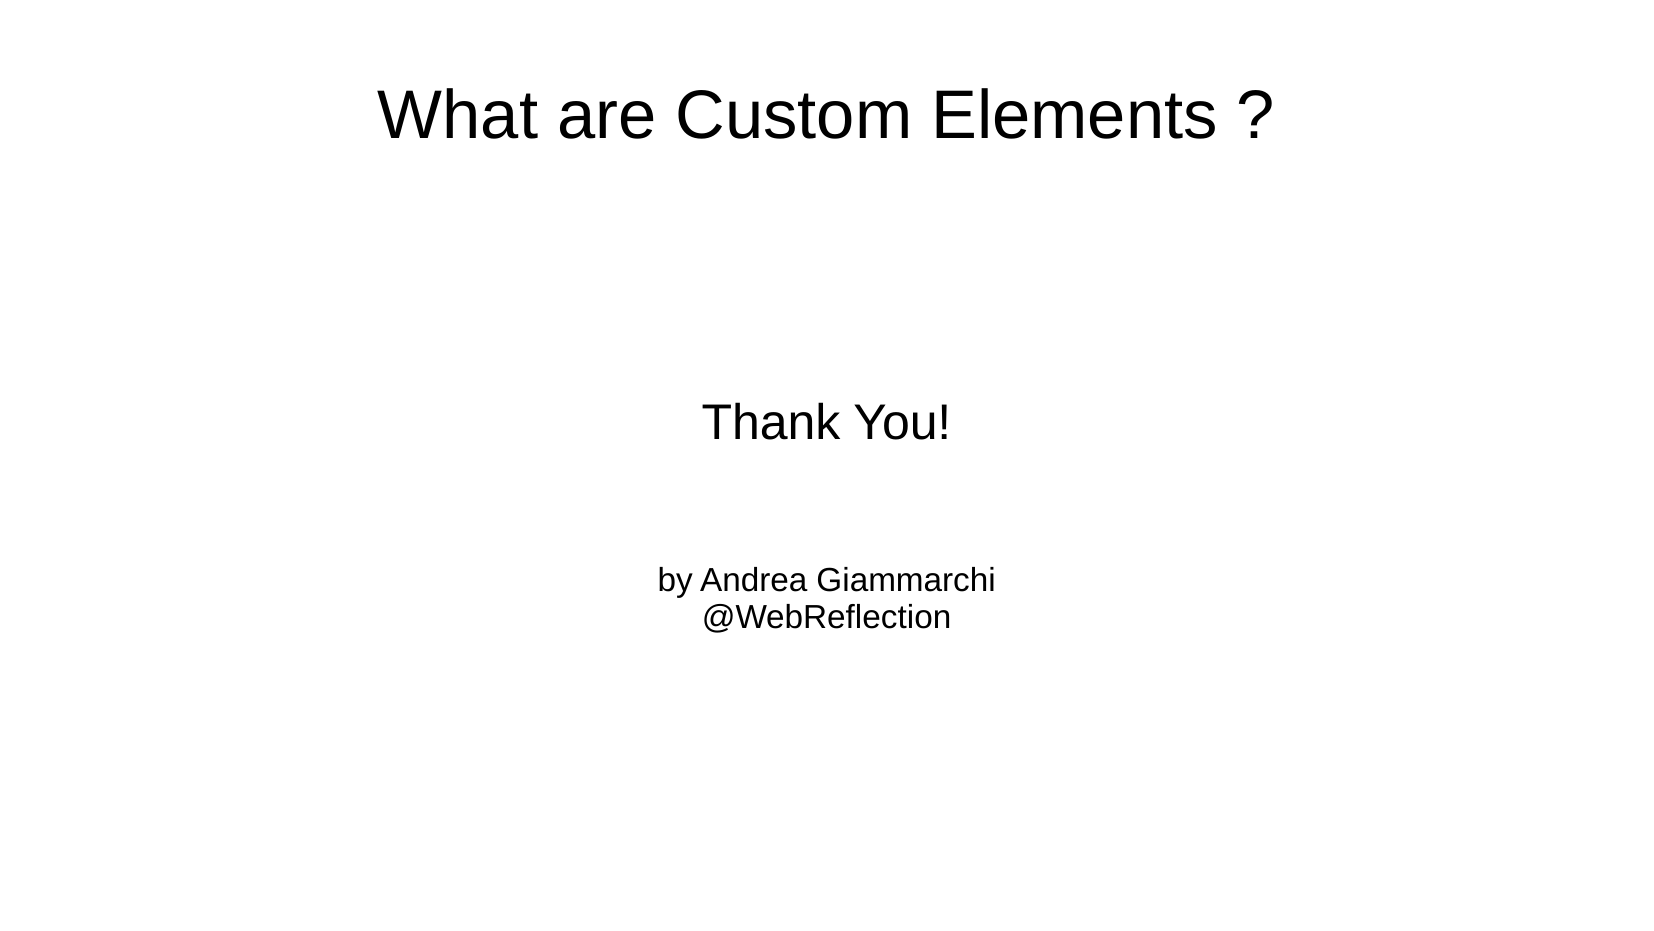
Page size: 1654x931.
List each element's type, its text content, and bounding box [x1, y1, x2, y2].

title What are Custom Elements ? [82, 37, 1571, 193]
subtitle Thank You! by Andrea Giammarchi @WebReflection [82, 217, 1571, 758]
